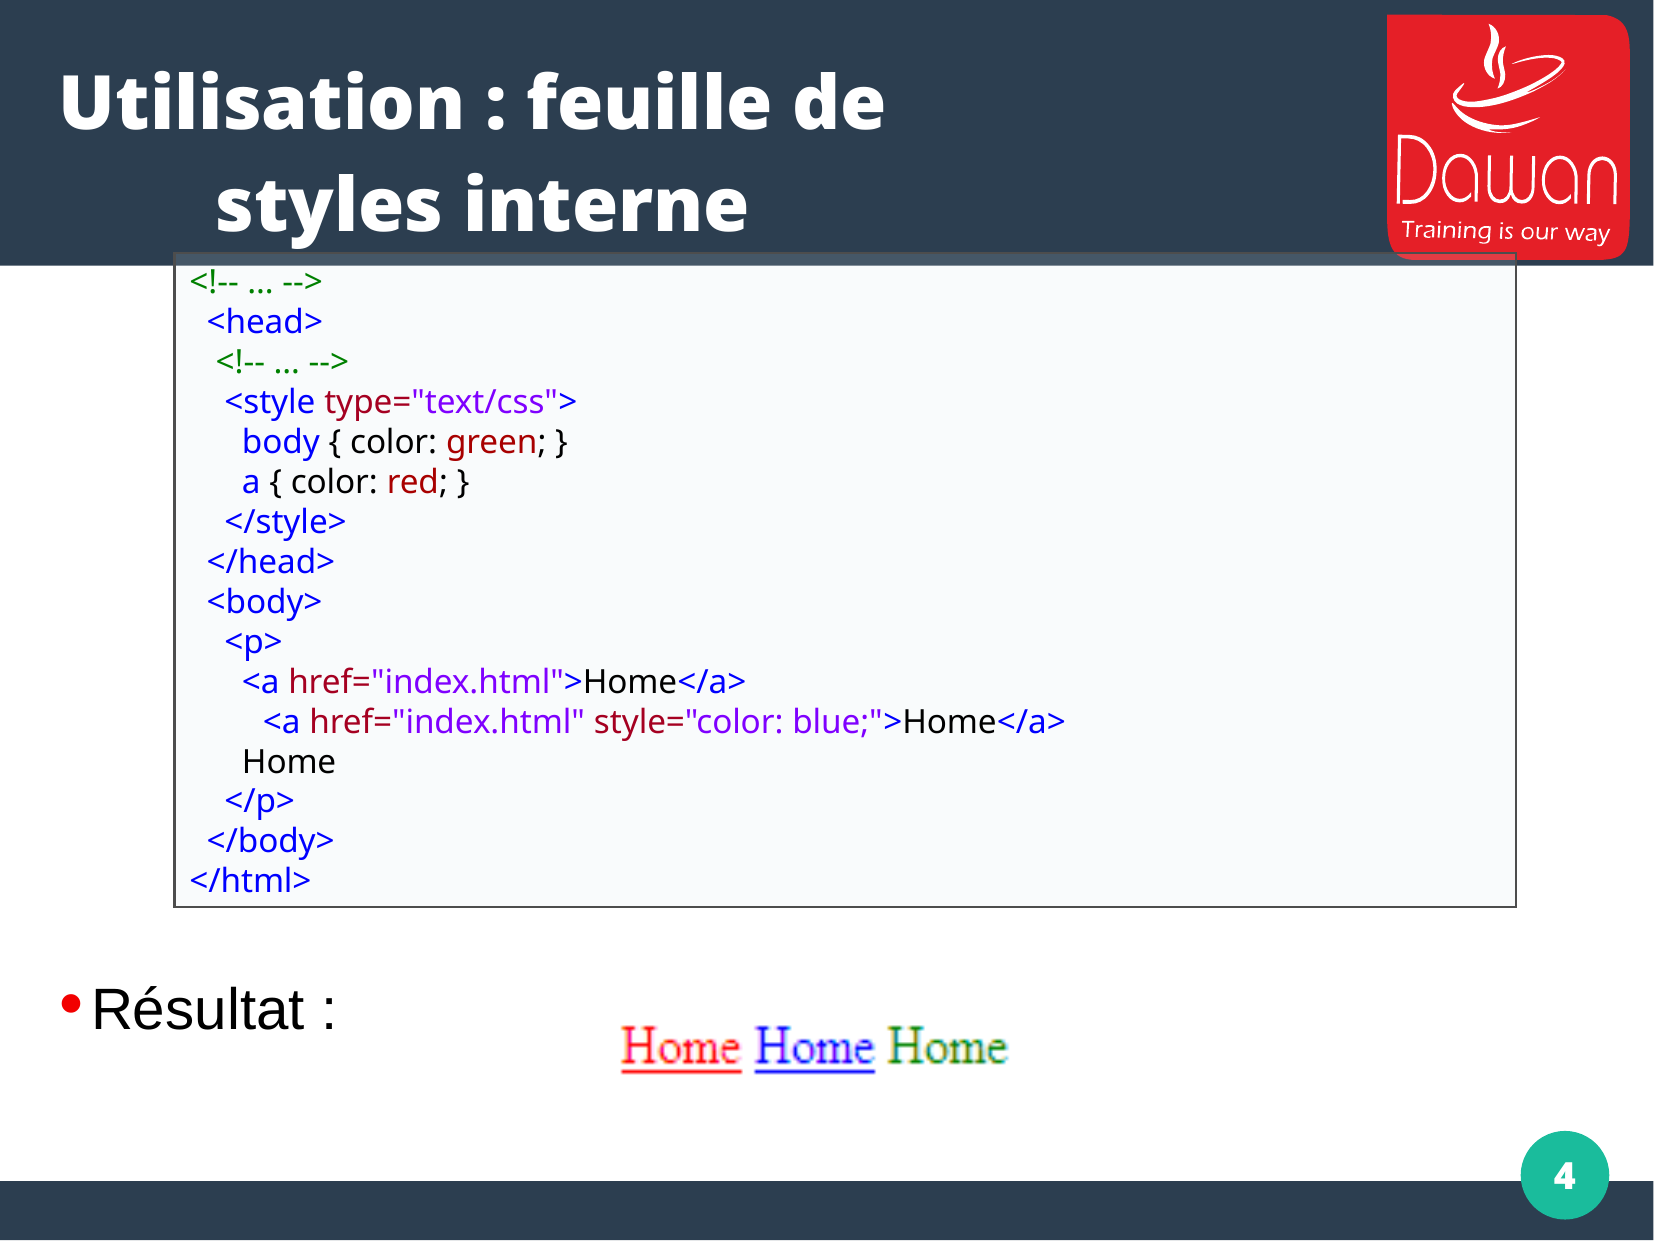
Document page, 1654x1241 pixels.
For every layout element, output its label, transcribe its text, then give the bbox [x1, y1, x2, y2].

text_box <!-- … --> <head> <!-- … --> <style type="text/css"> body { color: green; } a { color: red; } </style> </head> <body> <p> <a href="index.html">Home</a> <a href="index.html" style="color: blue;">Home</a> Home </p> </body> </html> [174, 252, 1516, 908]
title Utilisation : feuille de styles interne [59, 49, 1387, 207]
text_box Résultat : [59, 265, 1595, 1094]
picture [1387, 14, 1630, 260]
picture [598, 982, 1071, 1098]
